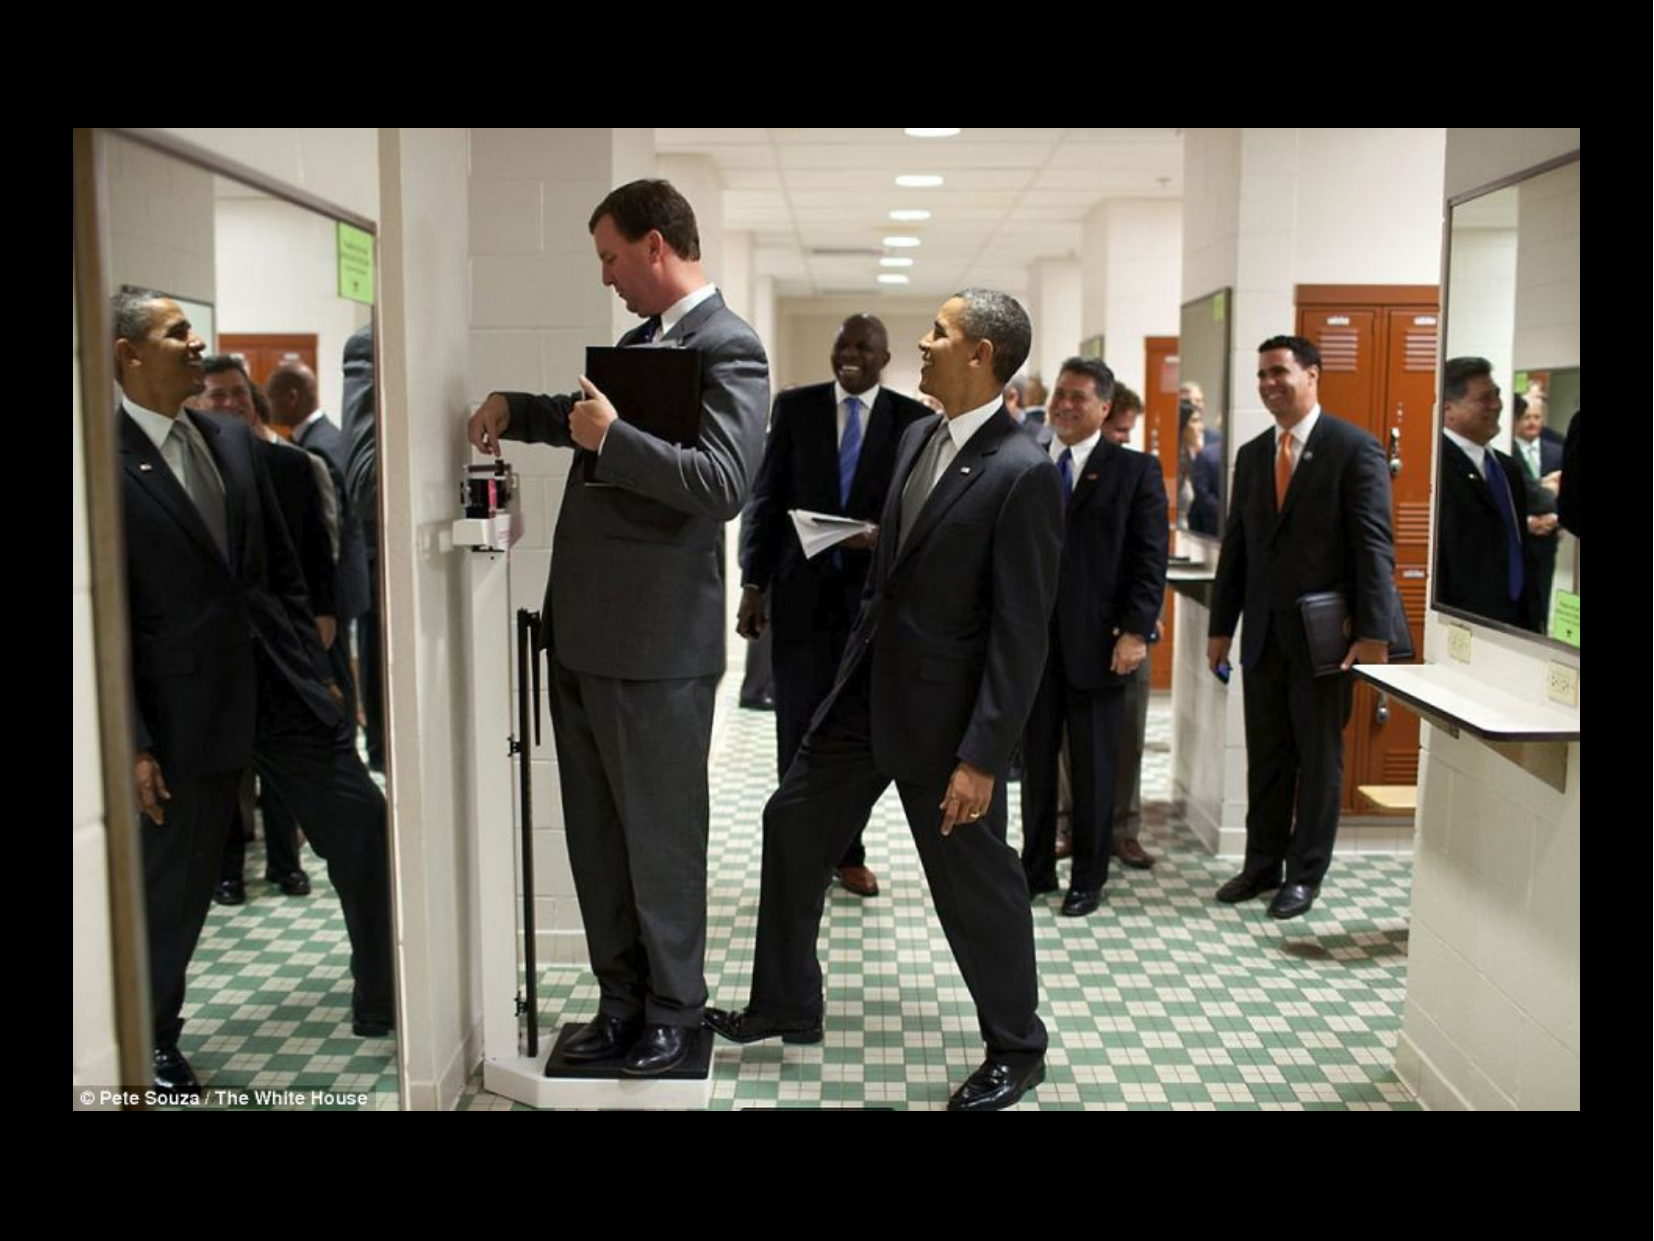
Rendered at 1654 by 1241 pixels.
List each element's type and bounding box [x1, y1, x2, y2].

picture [73, 128, 1580, 1111]
